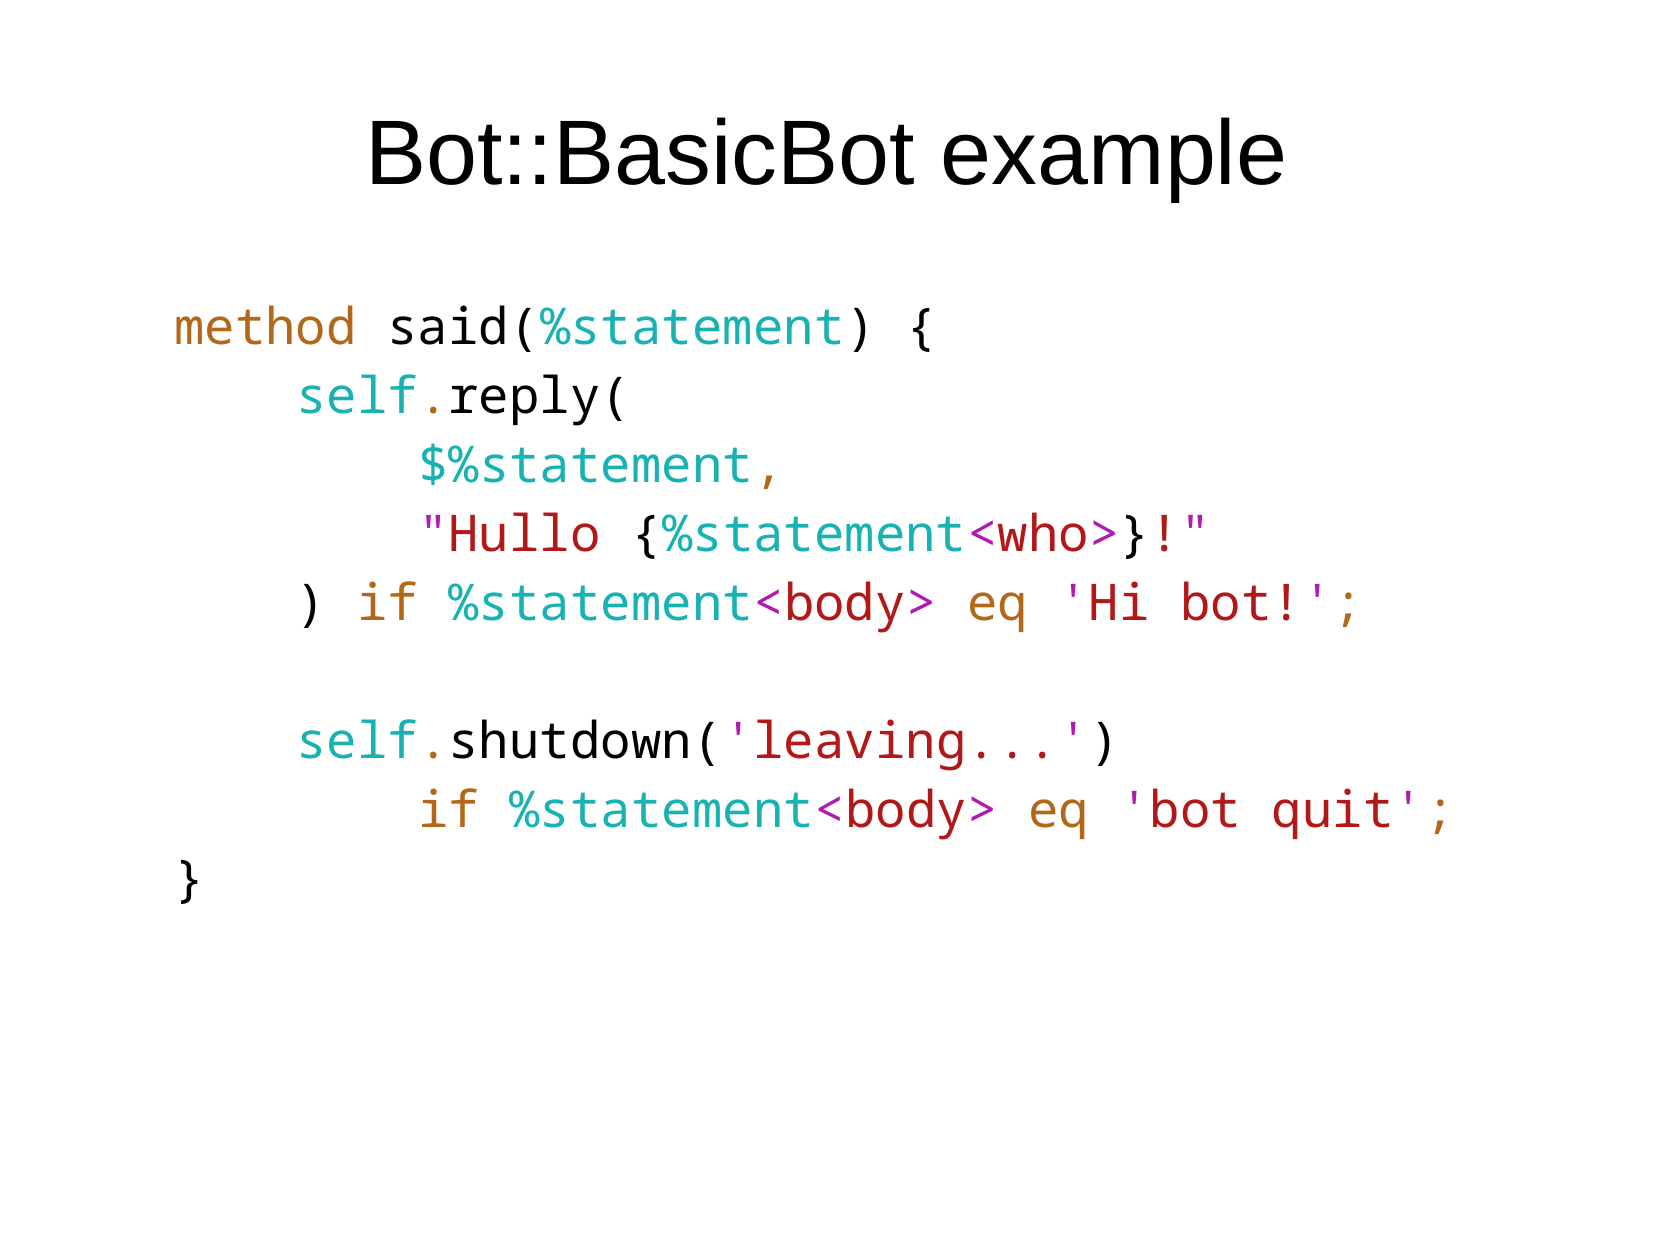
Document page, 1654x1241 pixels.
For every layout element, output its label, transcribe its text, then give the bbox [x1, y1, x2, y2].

title Bot::BasicBot example [82, 49, 1571, 257]
list method said(%statement) { self.reply( $%statement, "Hullo {%statement<who>}!" ) if %statement<body> eq 'Hi bot!'; self.shutdown('leaving...') if %statement<body> eq 'bot quit'; } [82, 290, 1571, 1010]
